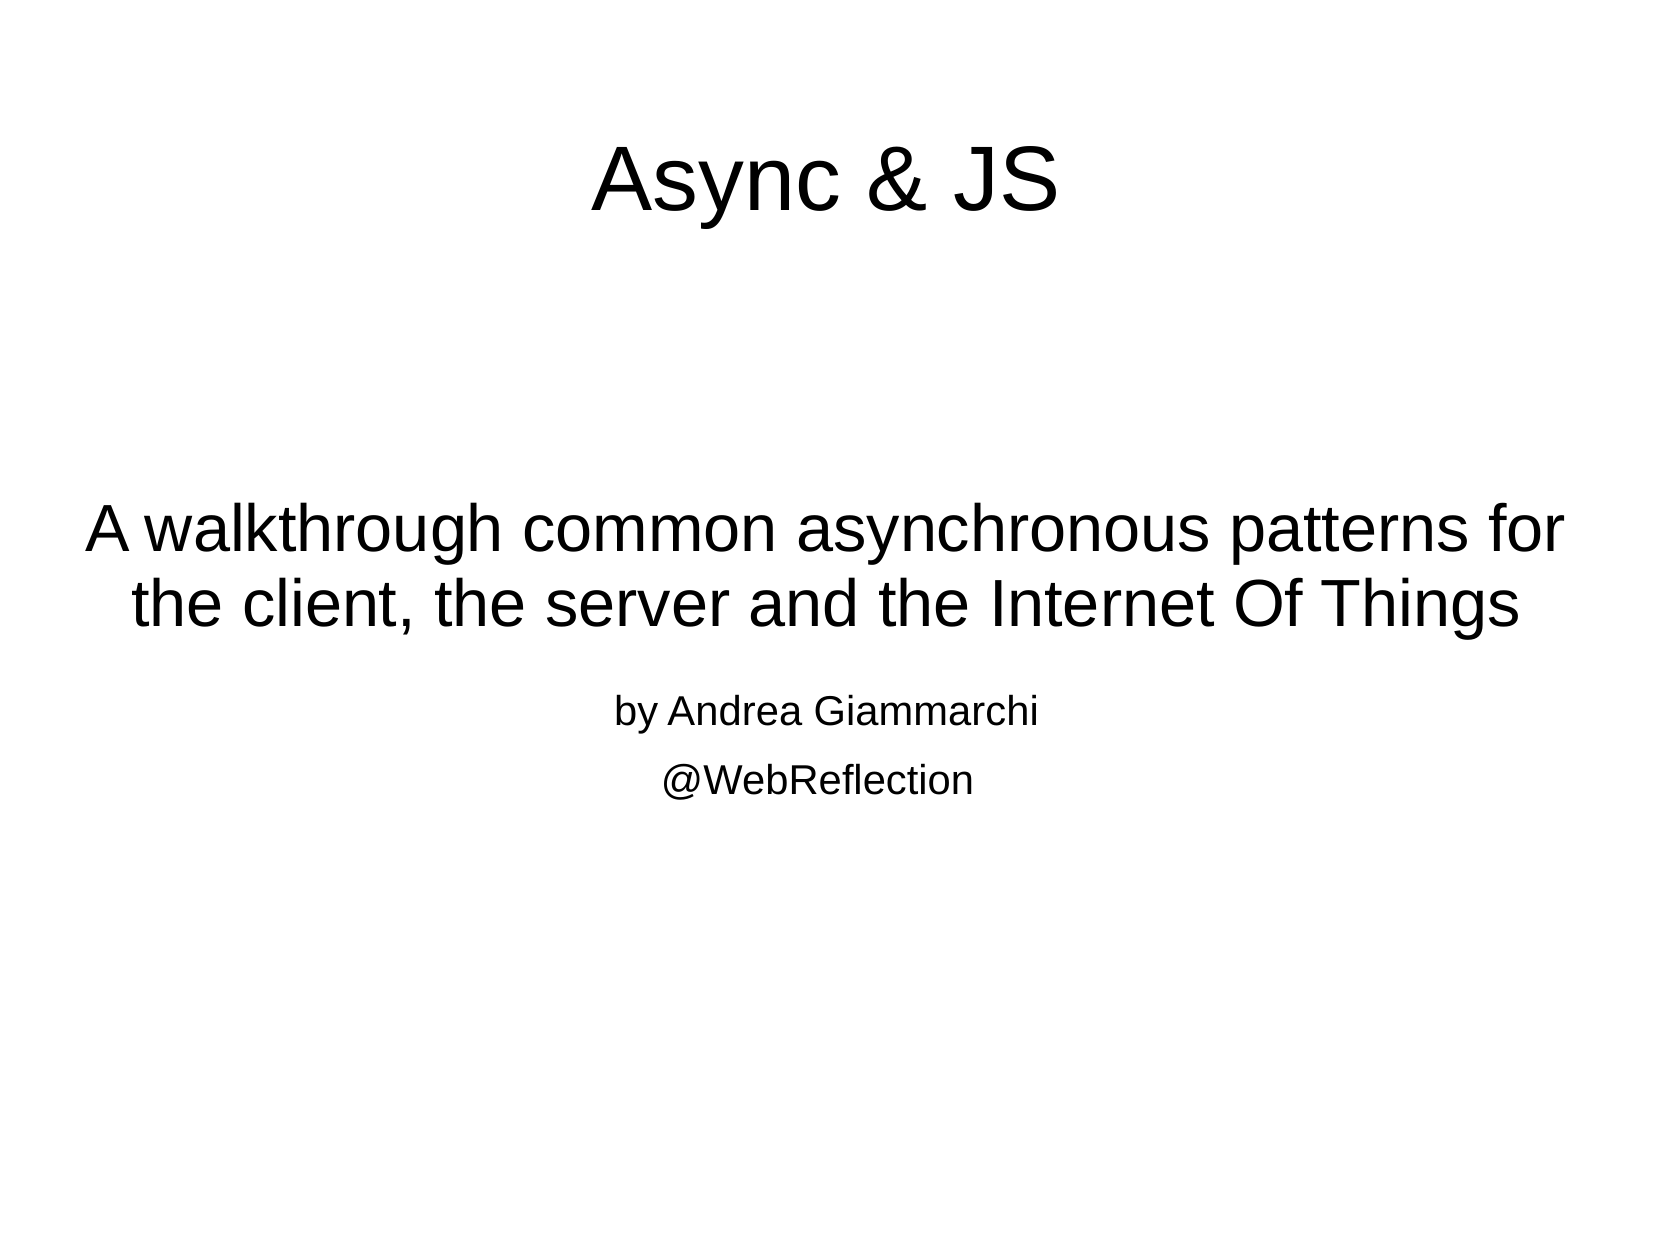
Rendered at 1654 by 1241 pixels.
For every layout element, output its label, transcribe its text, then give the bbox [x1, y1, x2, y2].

subtitle A walkthrough common asynchronous patterns for the client, the server and the Internet Of Things by Andrea Giammarchi @WebReflection [82, 290, 1571, 1010]
title Async & JS [82, 49, 1571, 257]
